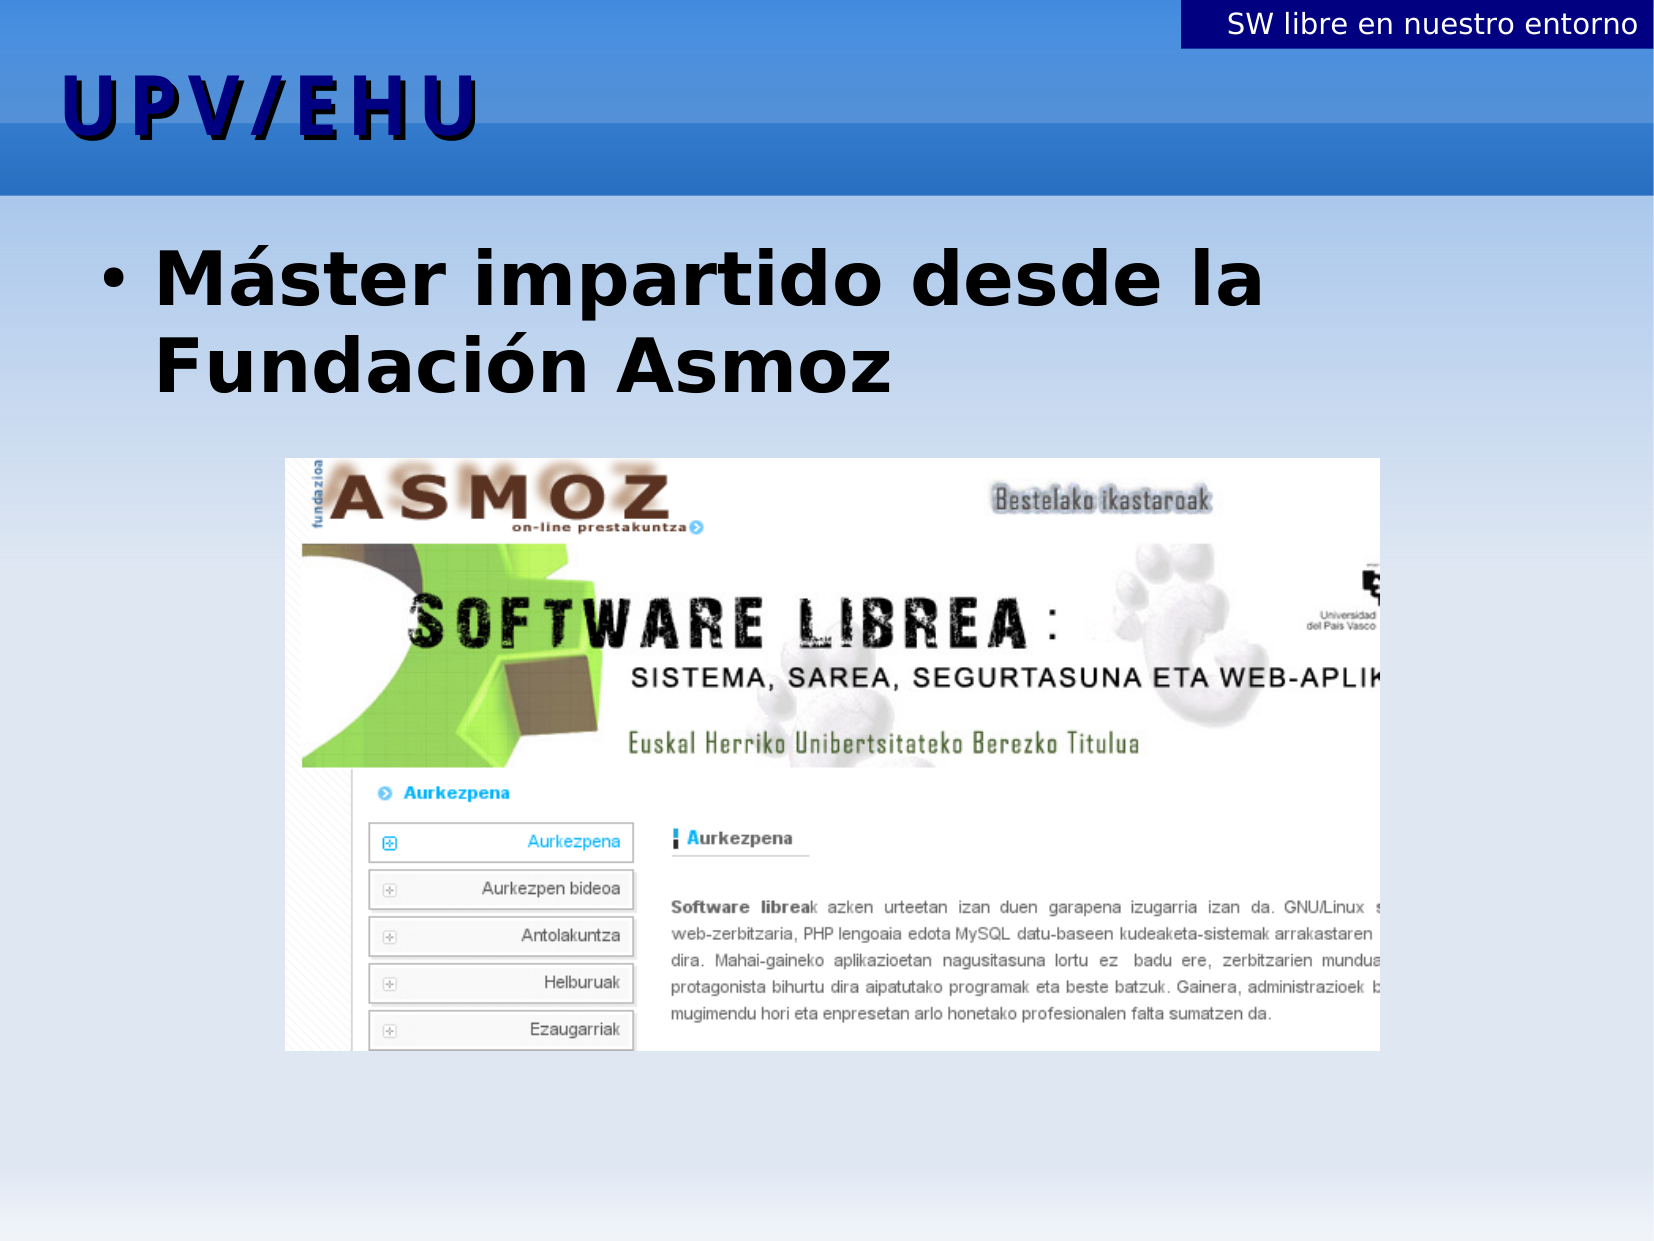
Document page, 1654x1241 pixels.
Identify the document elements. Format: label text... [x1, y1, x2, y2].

picture [0, 0, 1654, 1241]
list Máster impartido desde la Fundación Asmoz [82, 236, 1565, 1094]
text_box SW libre en nuestro entorno [1181, 0, 1654, 48]
title UPV/EHU [59, 29, 1654, 178]
